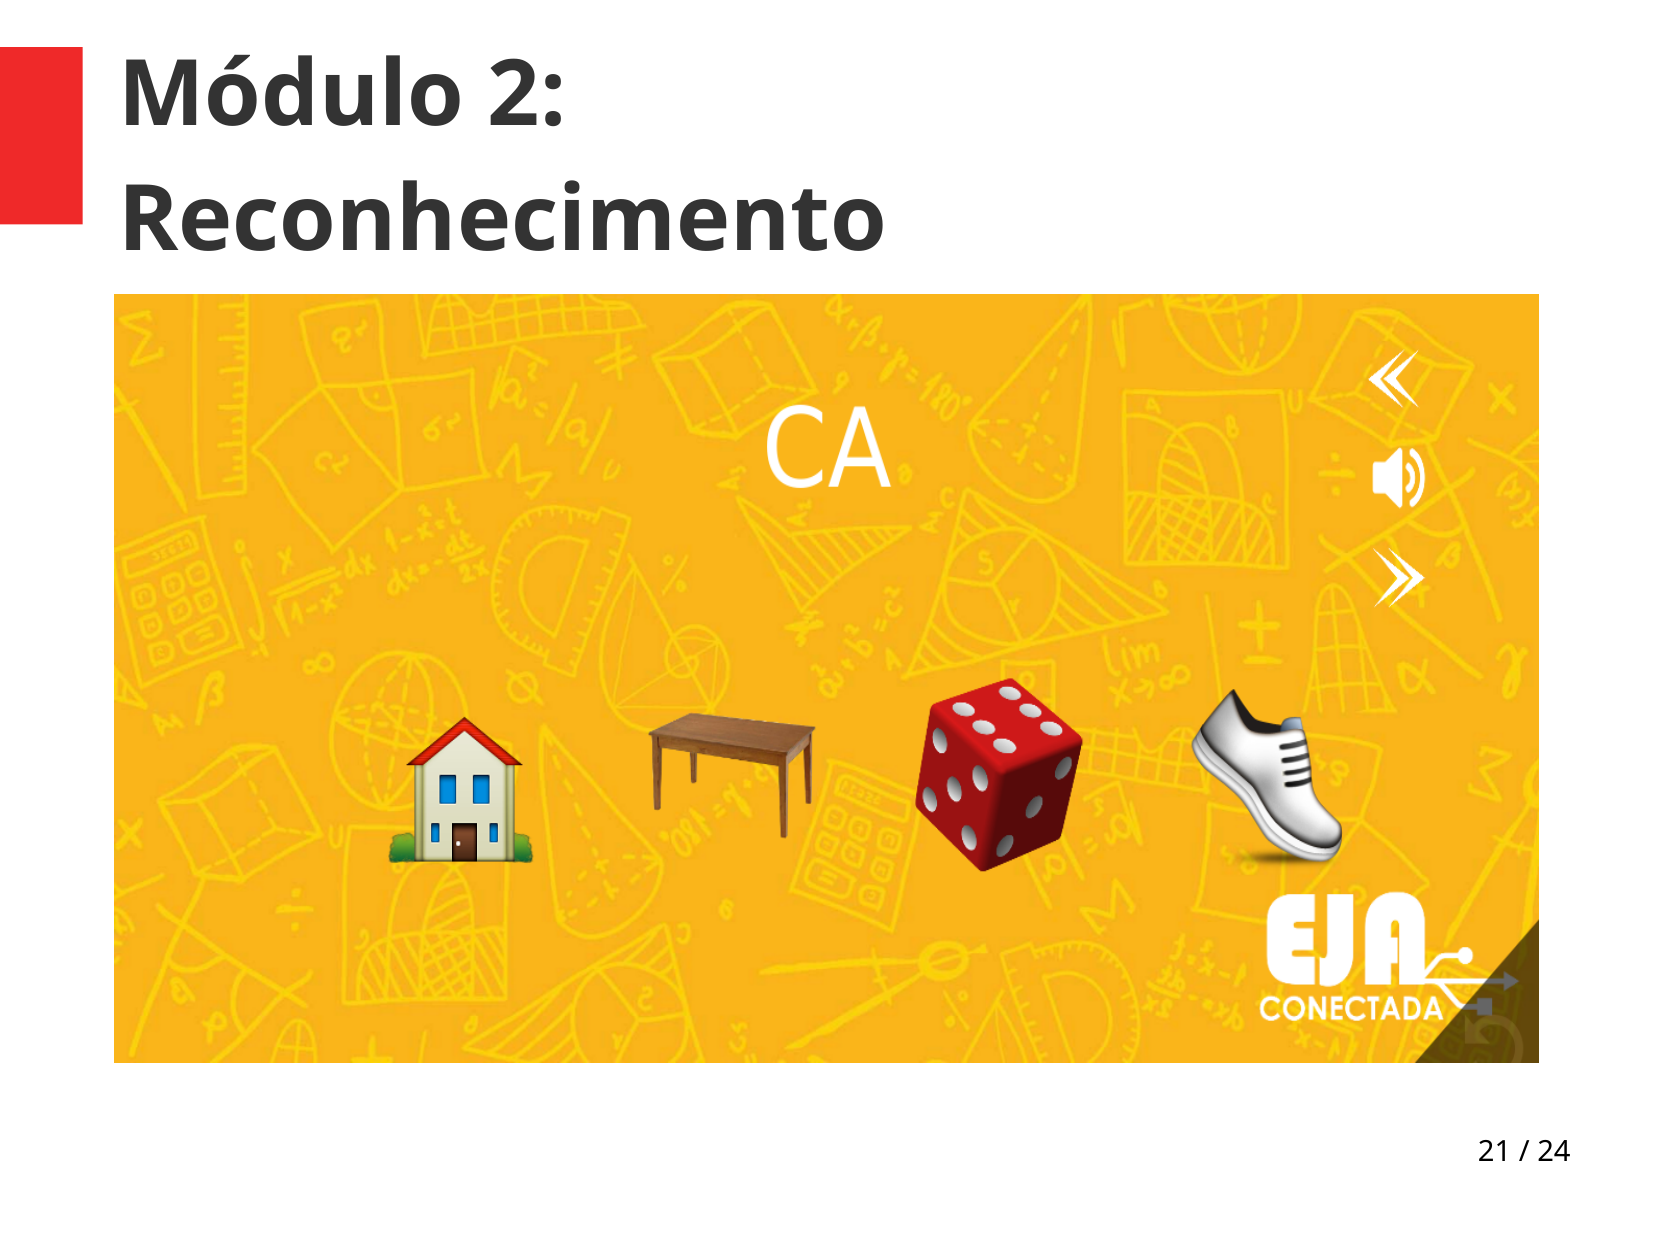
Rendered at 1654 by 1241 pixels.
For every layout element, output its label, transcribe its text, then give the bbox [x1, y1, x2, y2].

picture [114, 294, 1539, 1063]
title Módulo 2: Reconhecimento [118, 37, 1571, 269]
